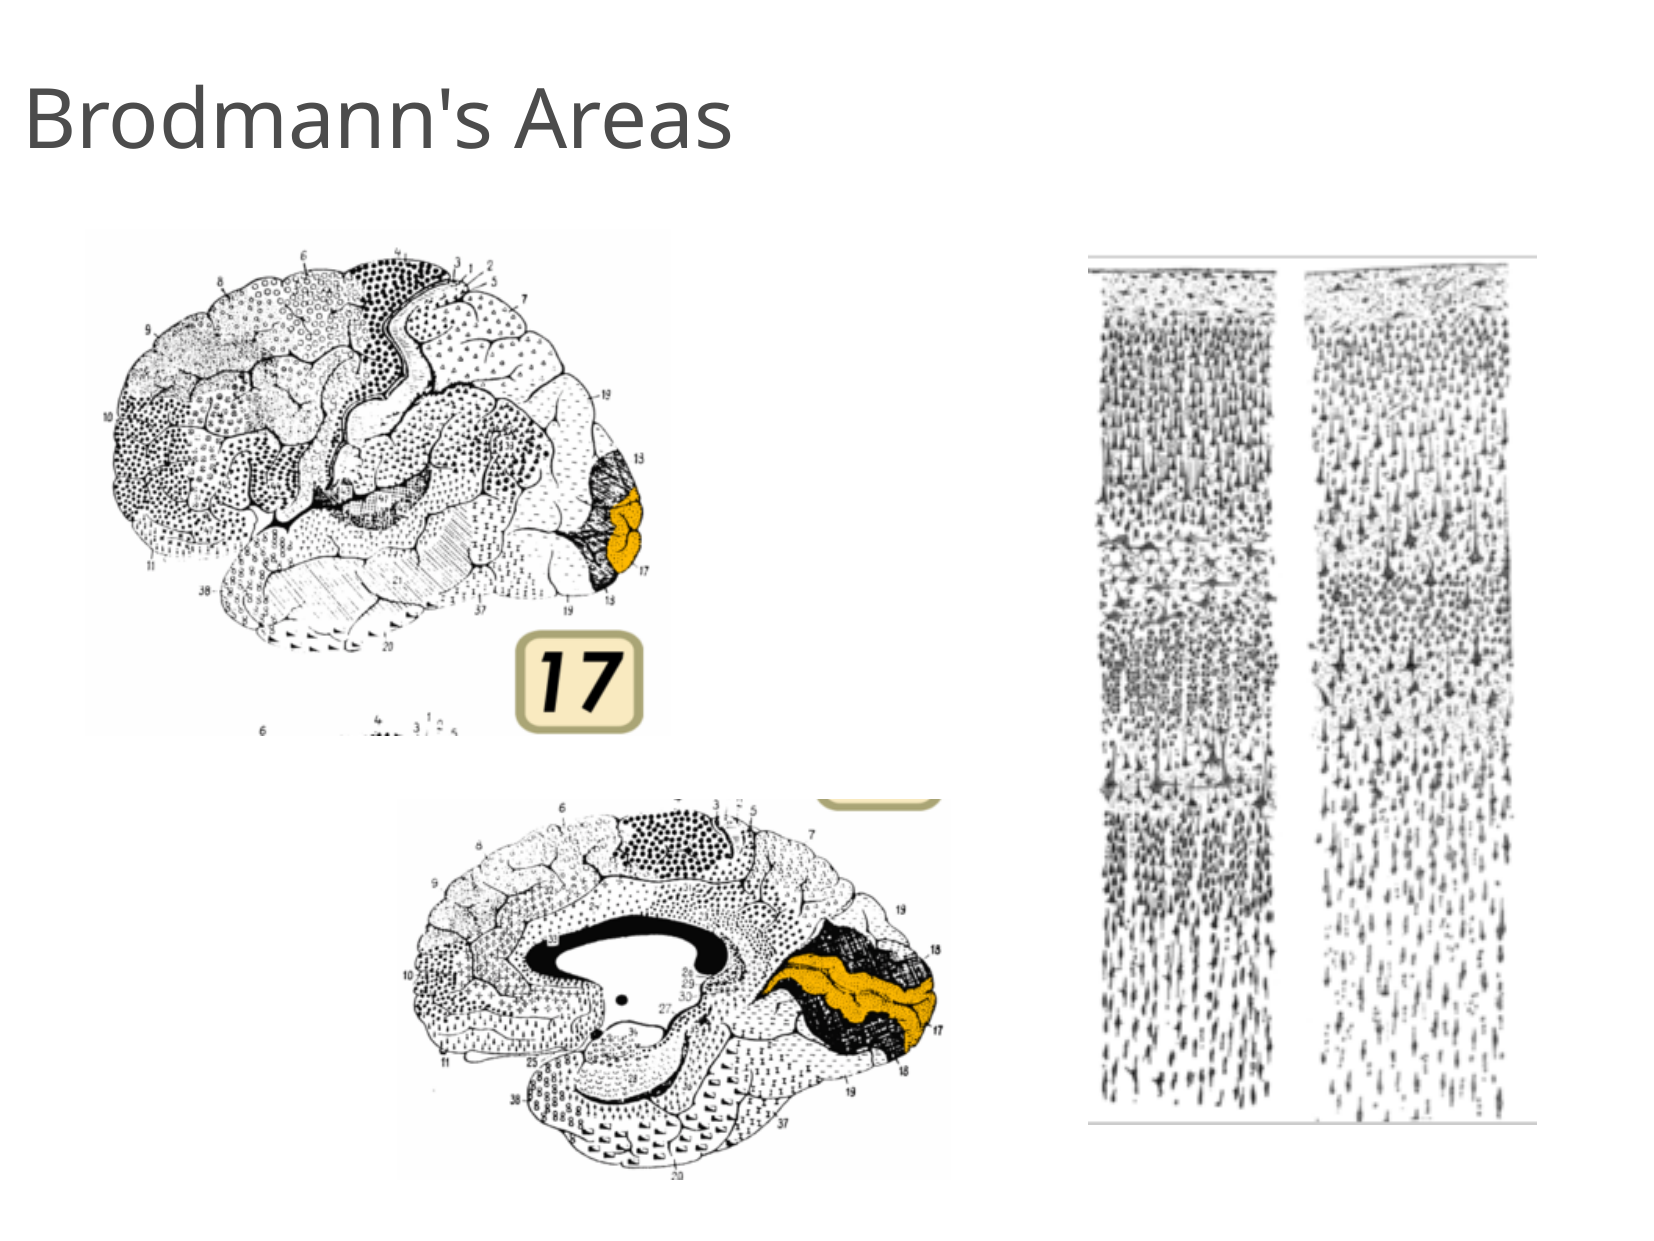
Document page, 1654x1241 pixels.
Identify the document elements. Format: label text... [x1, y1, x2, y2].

title Brodmann's Areas [22, 19, 1654, 213]
picture [397, 799, 951, 1180]
picture [85, 229, 678, 736]
picture [1088, 254, 1537, 1126]
